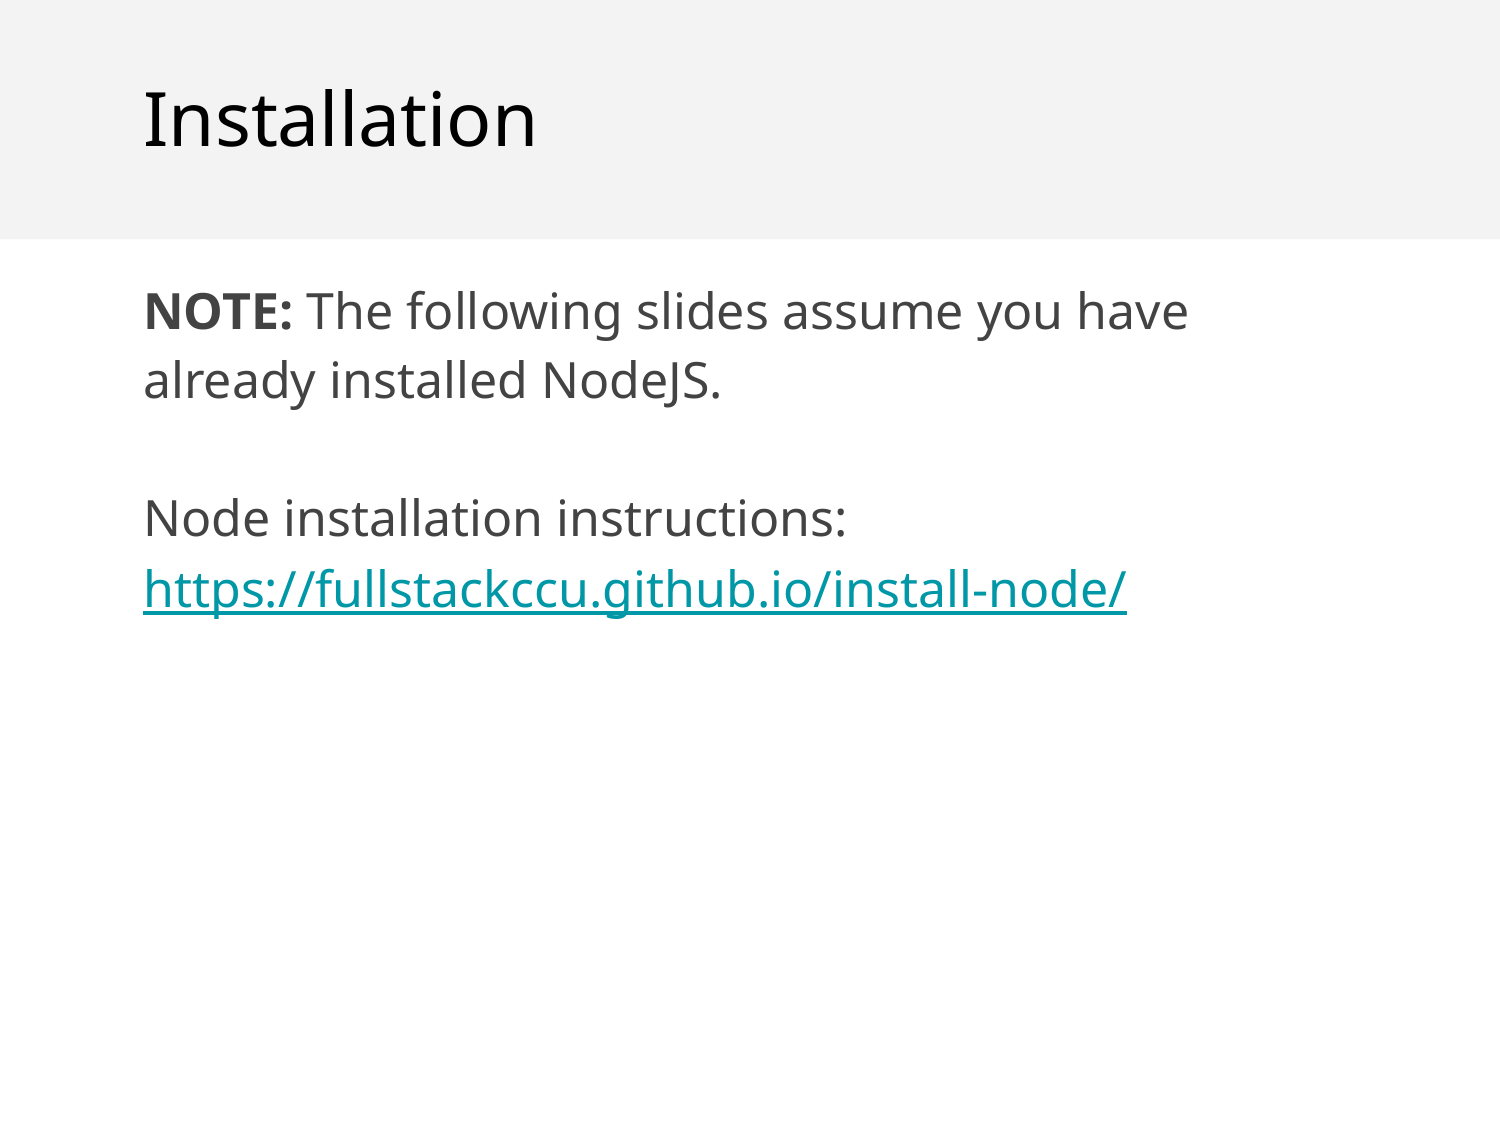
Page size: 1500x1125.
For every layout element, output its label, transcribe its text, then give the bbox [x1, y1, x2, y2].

list NOTE: The following slides assume you have already installed NodeJS. Node installation instructions: https://fullstackccu.github.io/install-node/ [128, 255, 1372, 1004]
title Installation [128, 56, 1372, 183]
